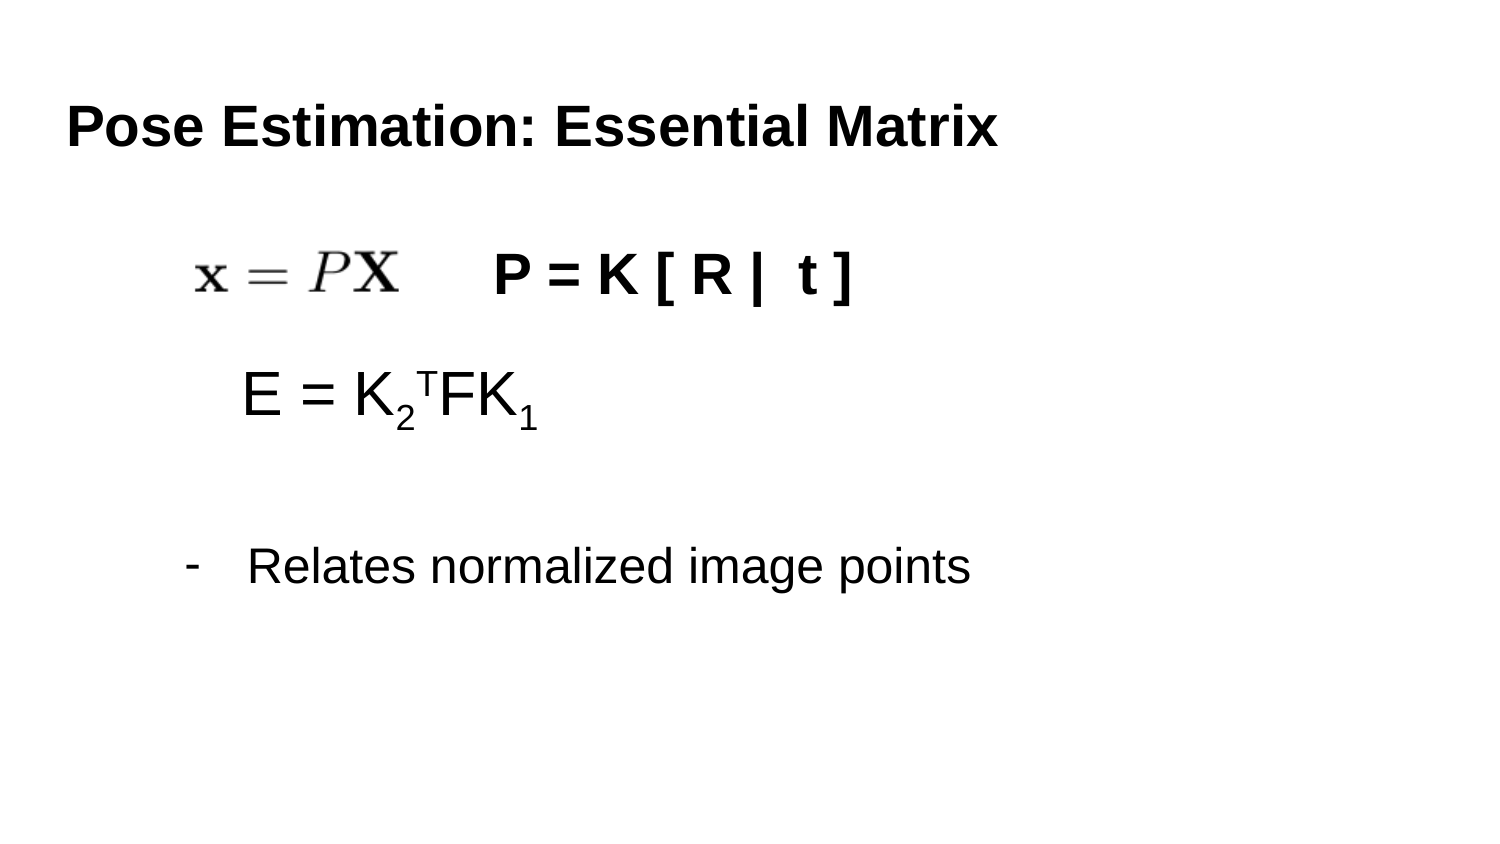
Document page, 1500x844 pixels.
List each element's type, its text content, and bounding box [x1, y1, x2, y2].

text_box P = K [ R | t ] [478, 221, 1500, 356]
picture [194, 210, 399, 325]
text_box E = K2TFK1 [226, 337, 582, 472]
text_box Relates normalized image points [156, 518, 1301, 652]
title Pose Estimation: Essential Matrix [51, 72, 1449, 167]
